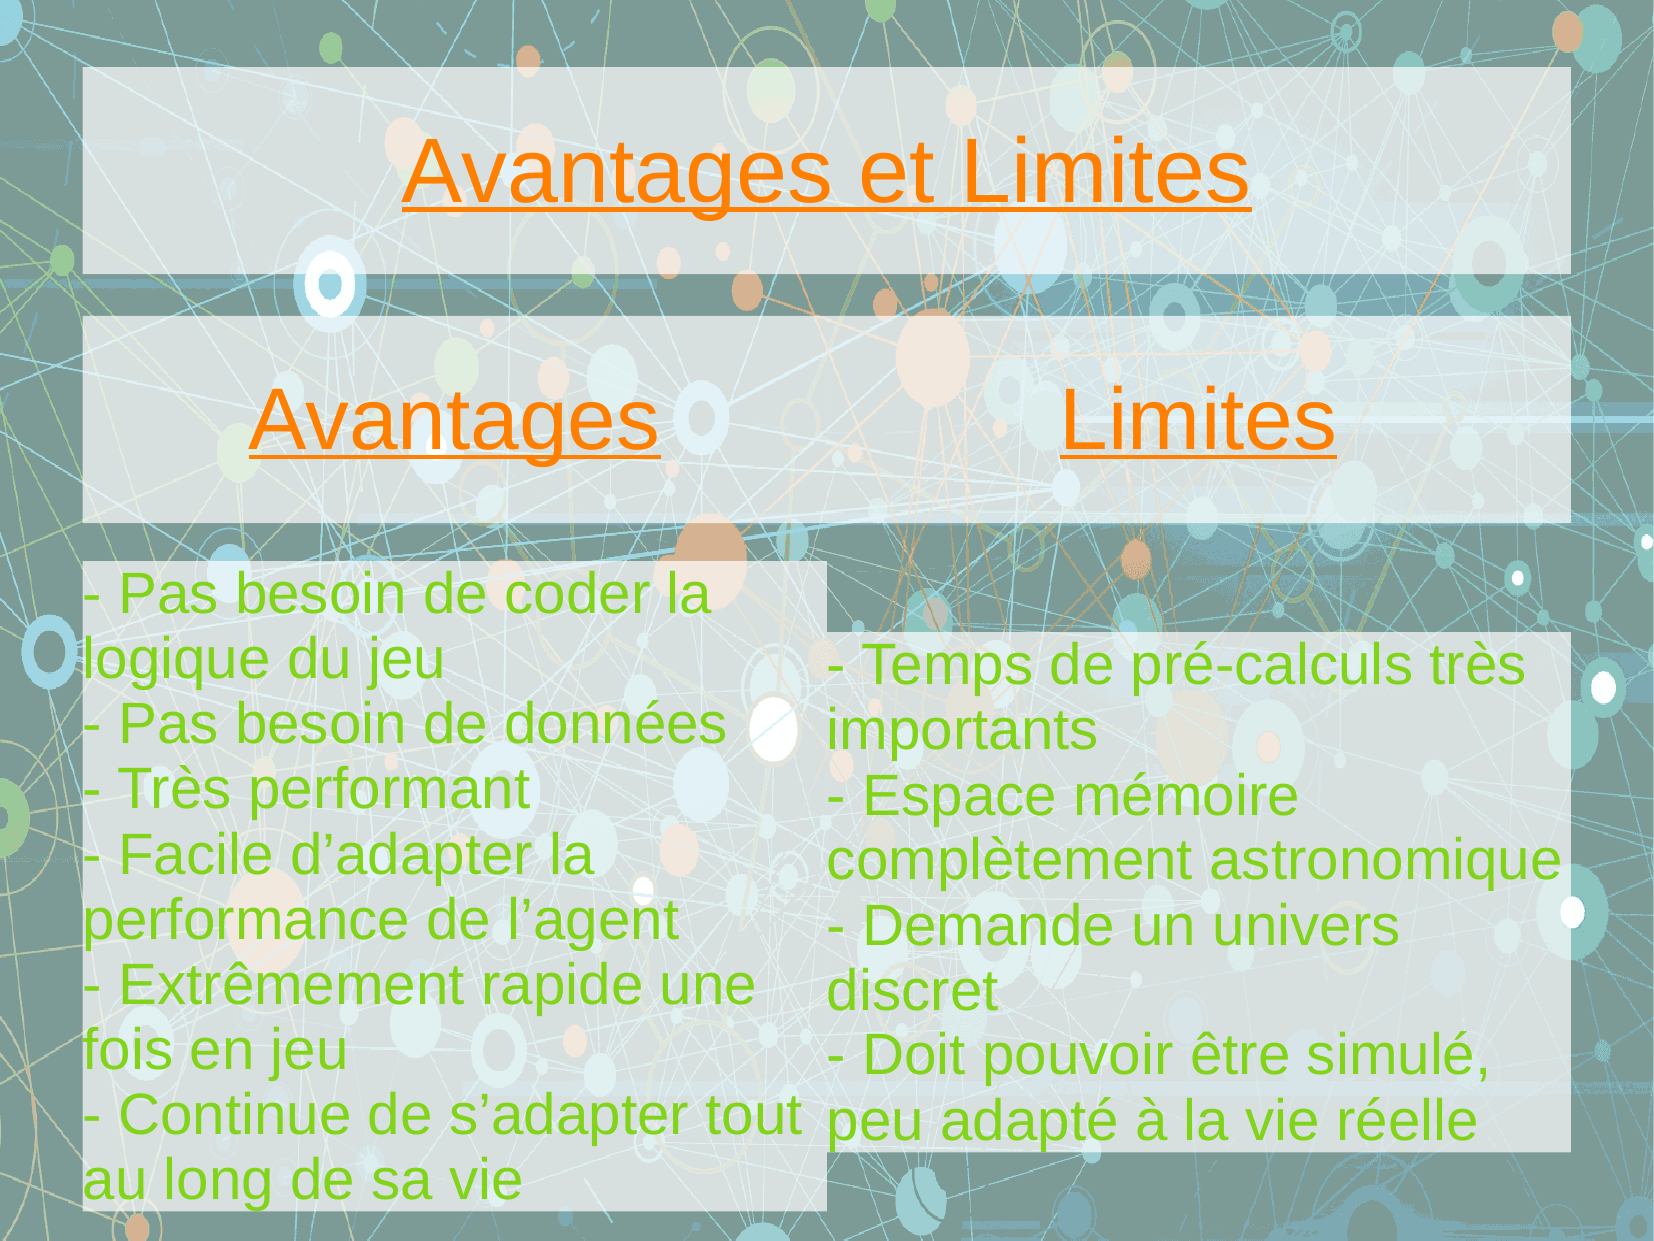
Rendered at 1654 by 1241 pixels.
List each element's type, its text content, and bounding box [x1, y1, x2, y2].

title - Temps de pré-calculs très importants - Espace mémoire complètement astronomique - Demande un univers discret - Doit pouvoir être simulé, peu adapté à la vie réelle [826, 632, 1571, 1153]
title Limites [826, 315, 1571, 524]
title Avantages et Limites [82, 67, 1571, 275]
title Avantages [82, 315, 826, 524]
picture [0, 0, 1654, 1241]
title - Pas besoin de coder la logique du jeu - Pas besoin de données - Très performant - Facile d’adapter la performance de l’agent - Extrêmement rapide une fois en jeu - Continue de s’adapter tout au long de sa vie [82, 561, 827, 1212]
